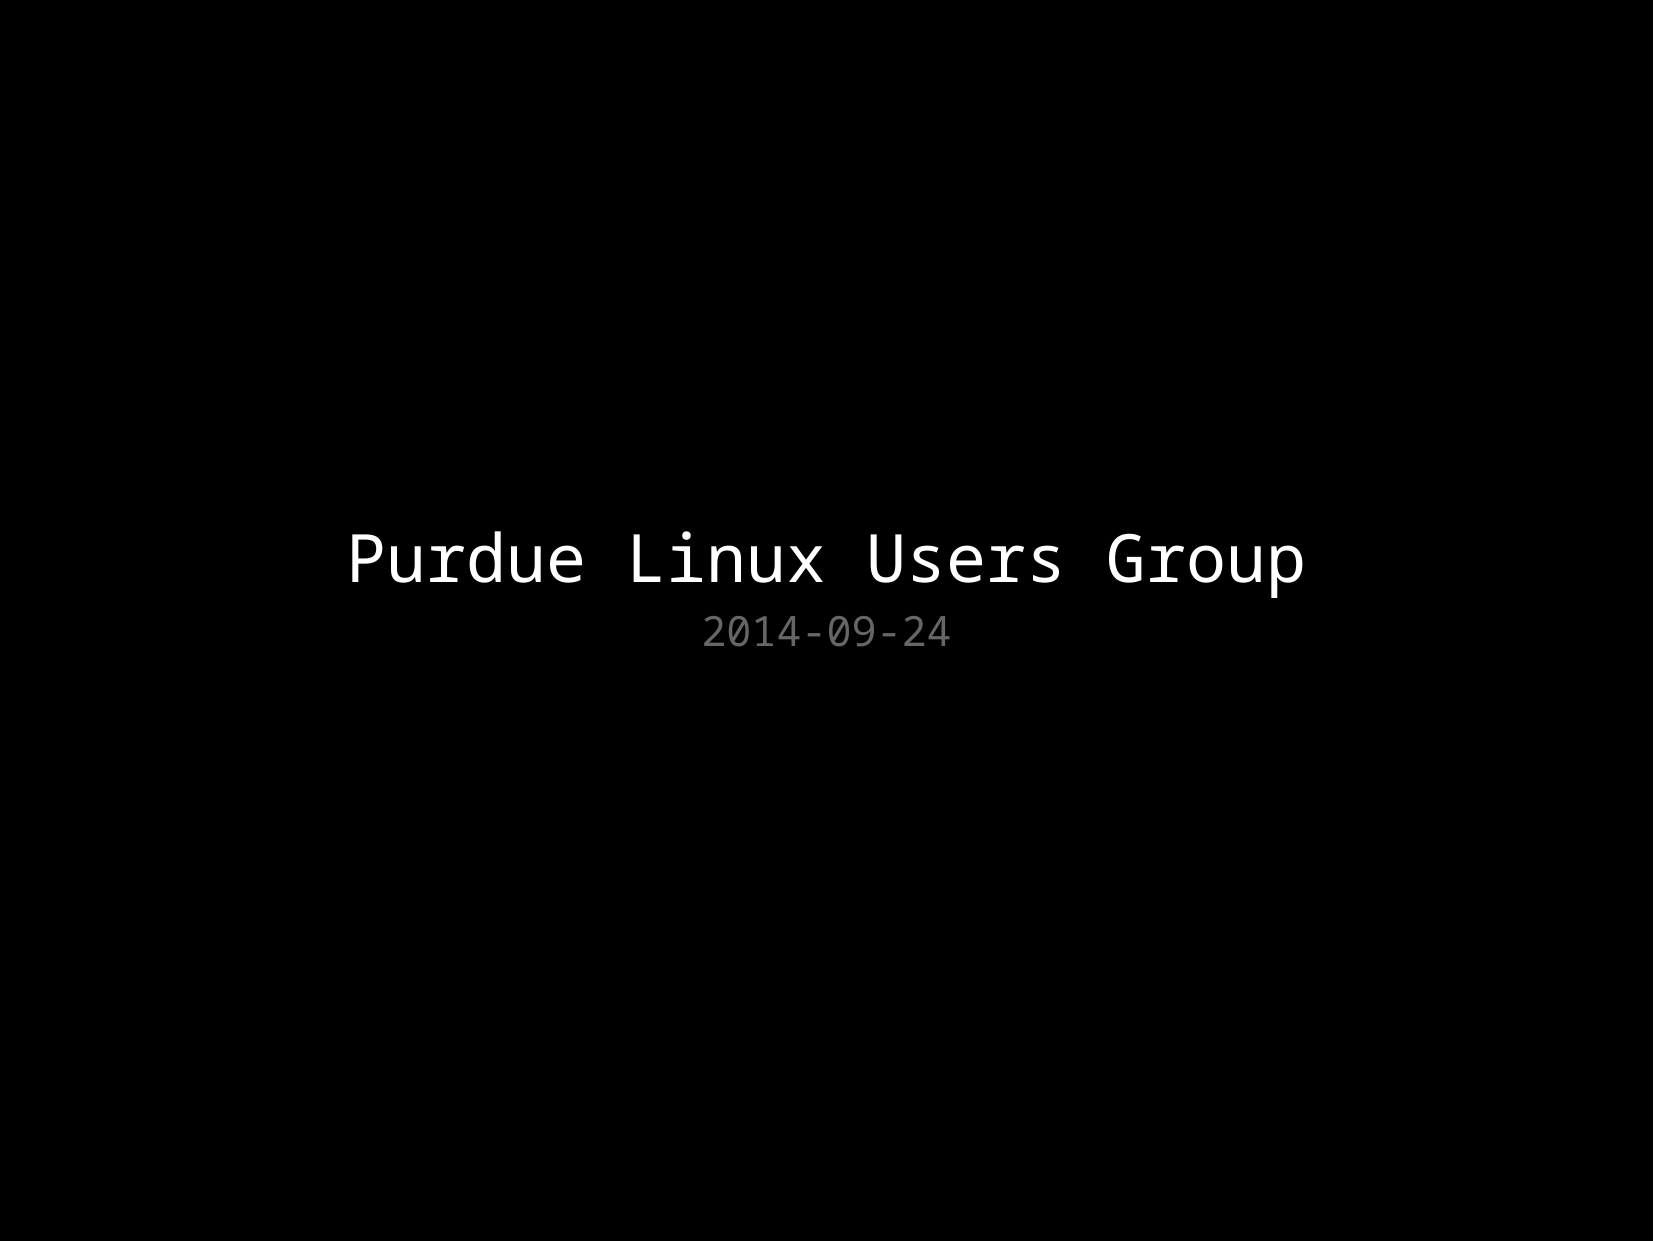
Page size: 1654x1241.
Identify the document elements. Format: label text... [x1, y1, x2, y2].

subtitle Purdue Linux Users Group 2014-09-24 [82, 225, 1571, 945]
